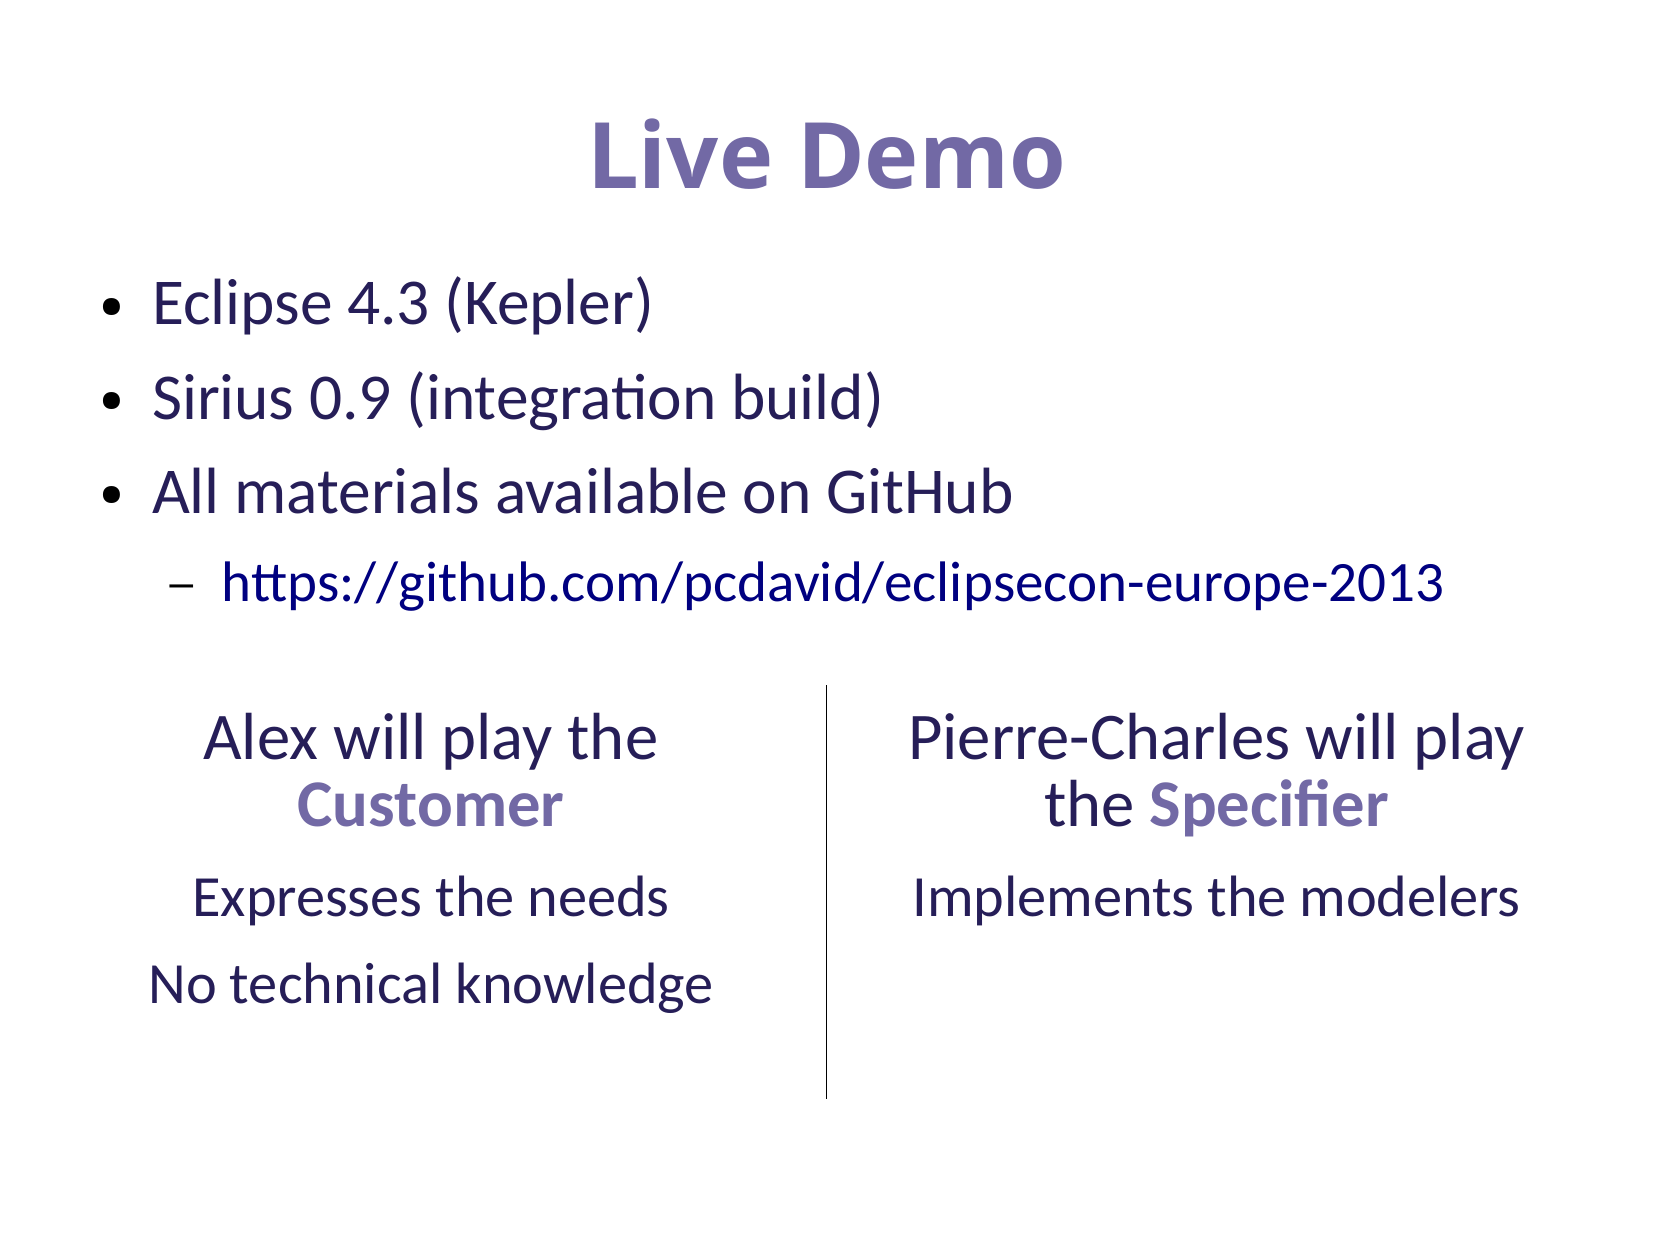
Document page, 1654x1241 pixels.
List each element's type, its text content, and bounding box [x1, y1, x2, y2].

list Alex will play the Customer Expresses the needs No technical knowledge [82, 709, 780, 1123]
list Eclipse 4.3 (Kepler) Sirius 0.9 (integration build) All materials available on GitHub https://github.com/pcdavid/eclipsecon-europe-2013 [82, 276, 1571, 620]
list Pierre-Charles will play the Specifier Implements the modelers [862, 709, 1572, 1123]
title Live Demo [82, 49, 1571, 257]
